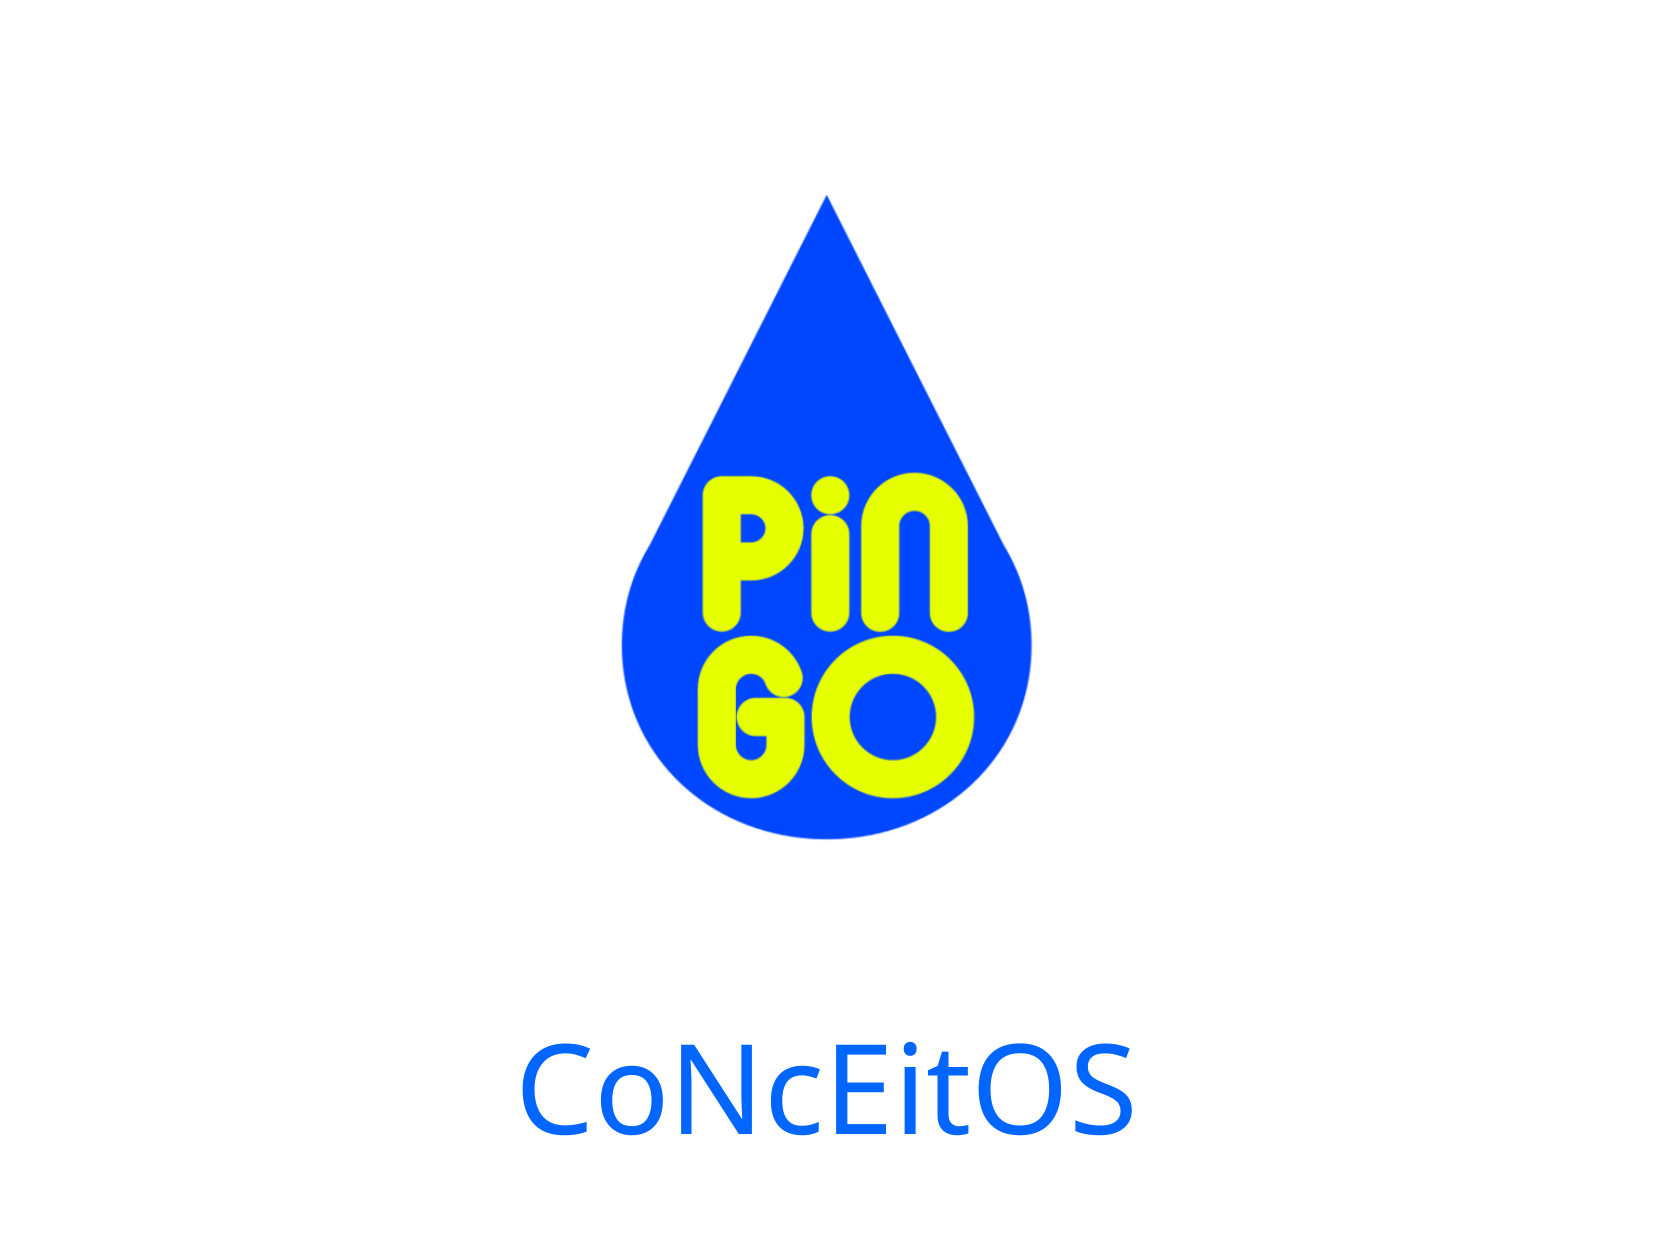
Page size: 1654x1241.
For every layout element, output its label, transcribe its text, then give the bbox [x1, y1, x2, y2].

picture [619, 192, 1035, 842]
title CoNcEitOS [82, 1003, 1571, 1169]
